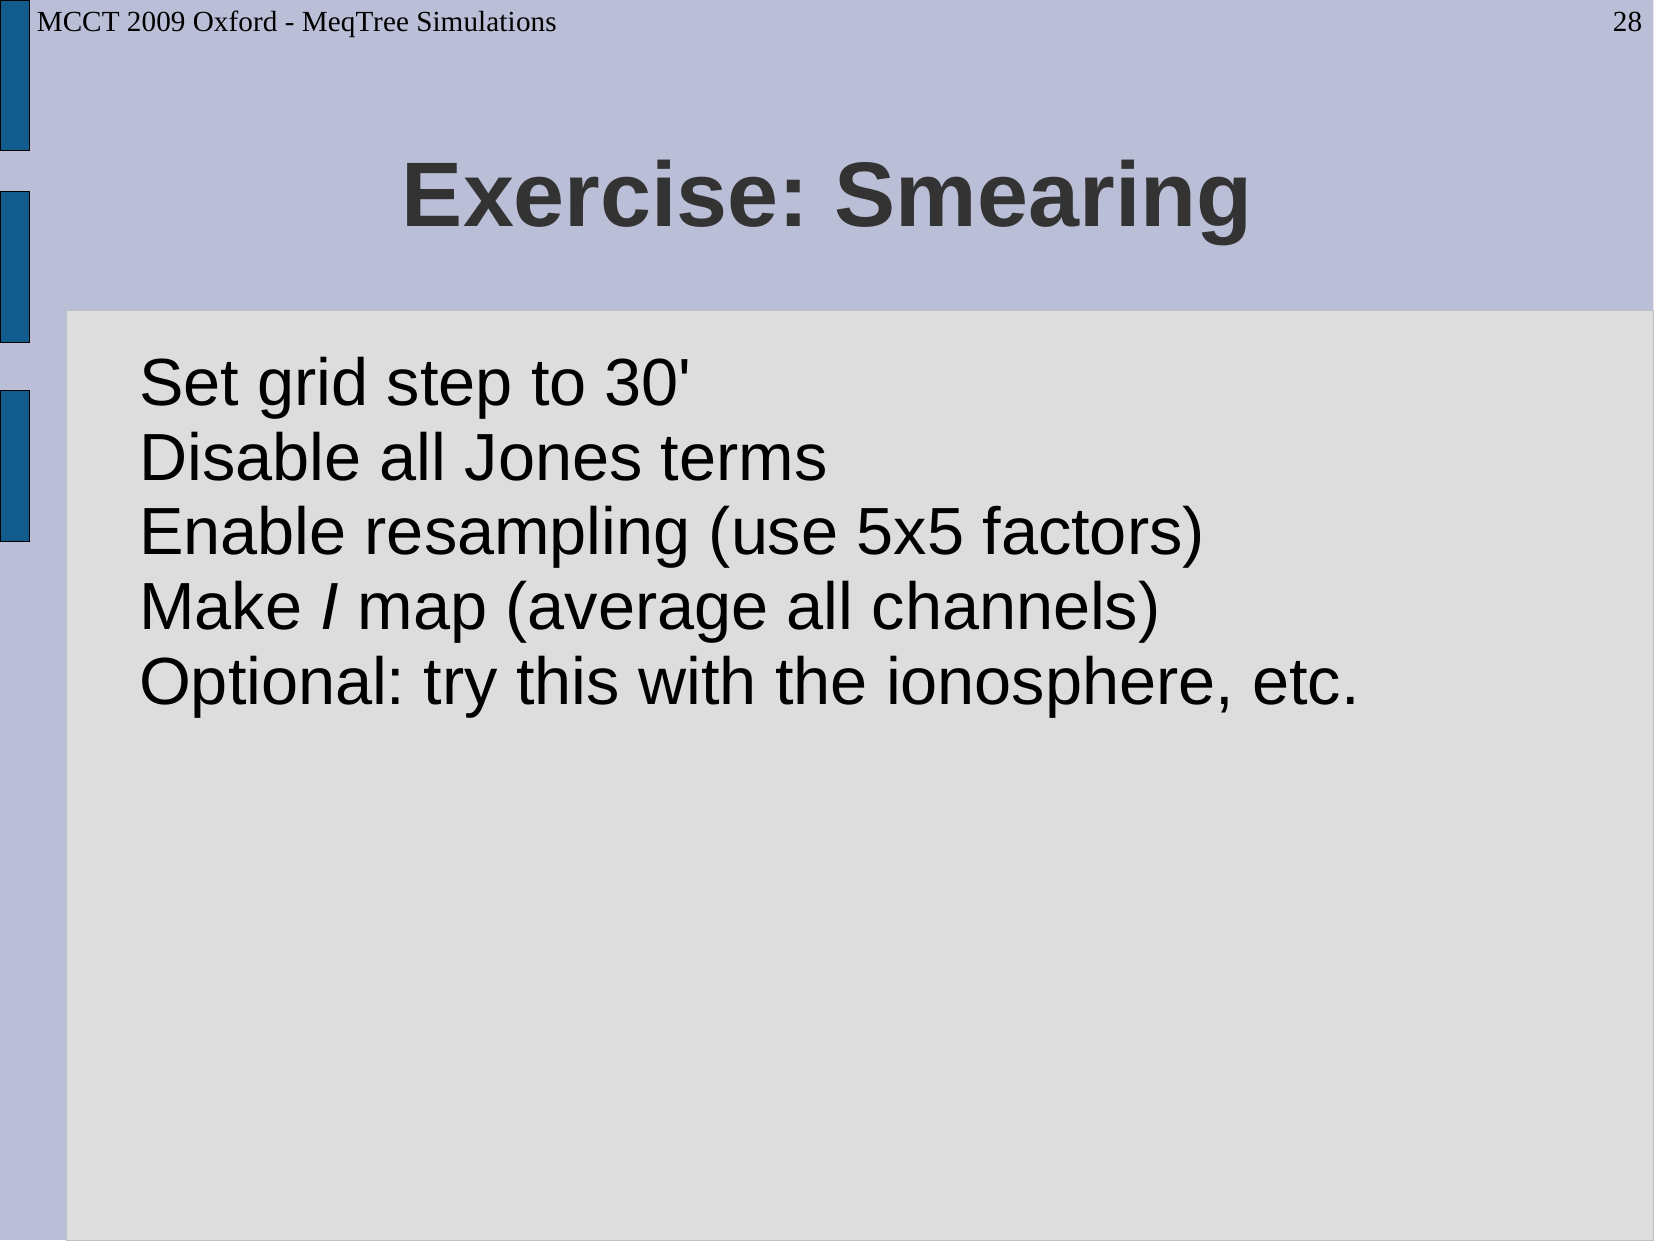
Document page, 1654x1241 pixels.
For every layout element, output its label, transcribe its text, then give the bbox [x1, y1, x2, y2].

list Set grid step to 30' Disable all Jones terms Enable resampling (use 5x5 factors) Make I map (average all channels) Optional: try this with the ionosphere, etc. [121, 344, 1534, 1127]
title Exercise: Smearing [121, 98, 1534, 291]
